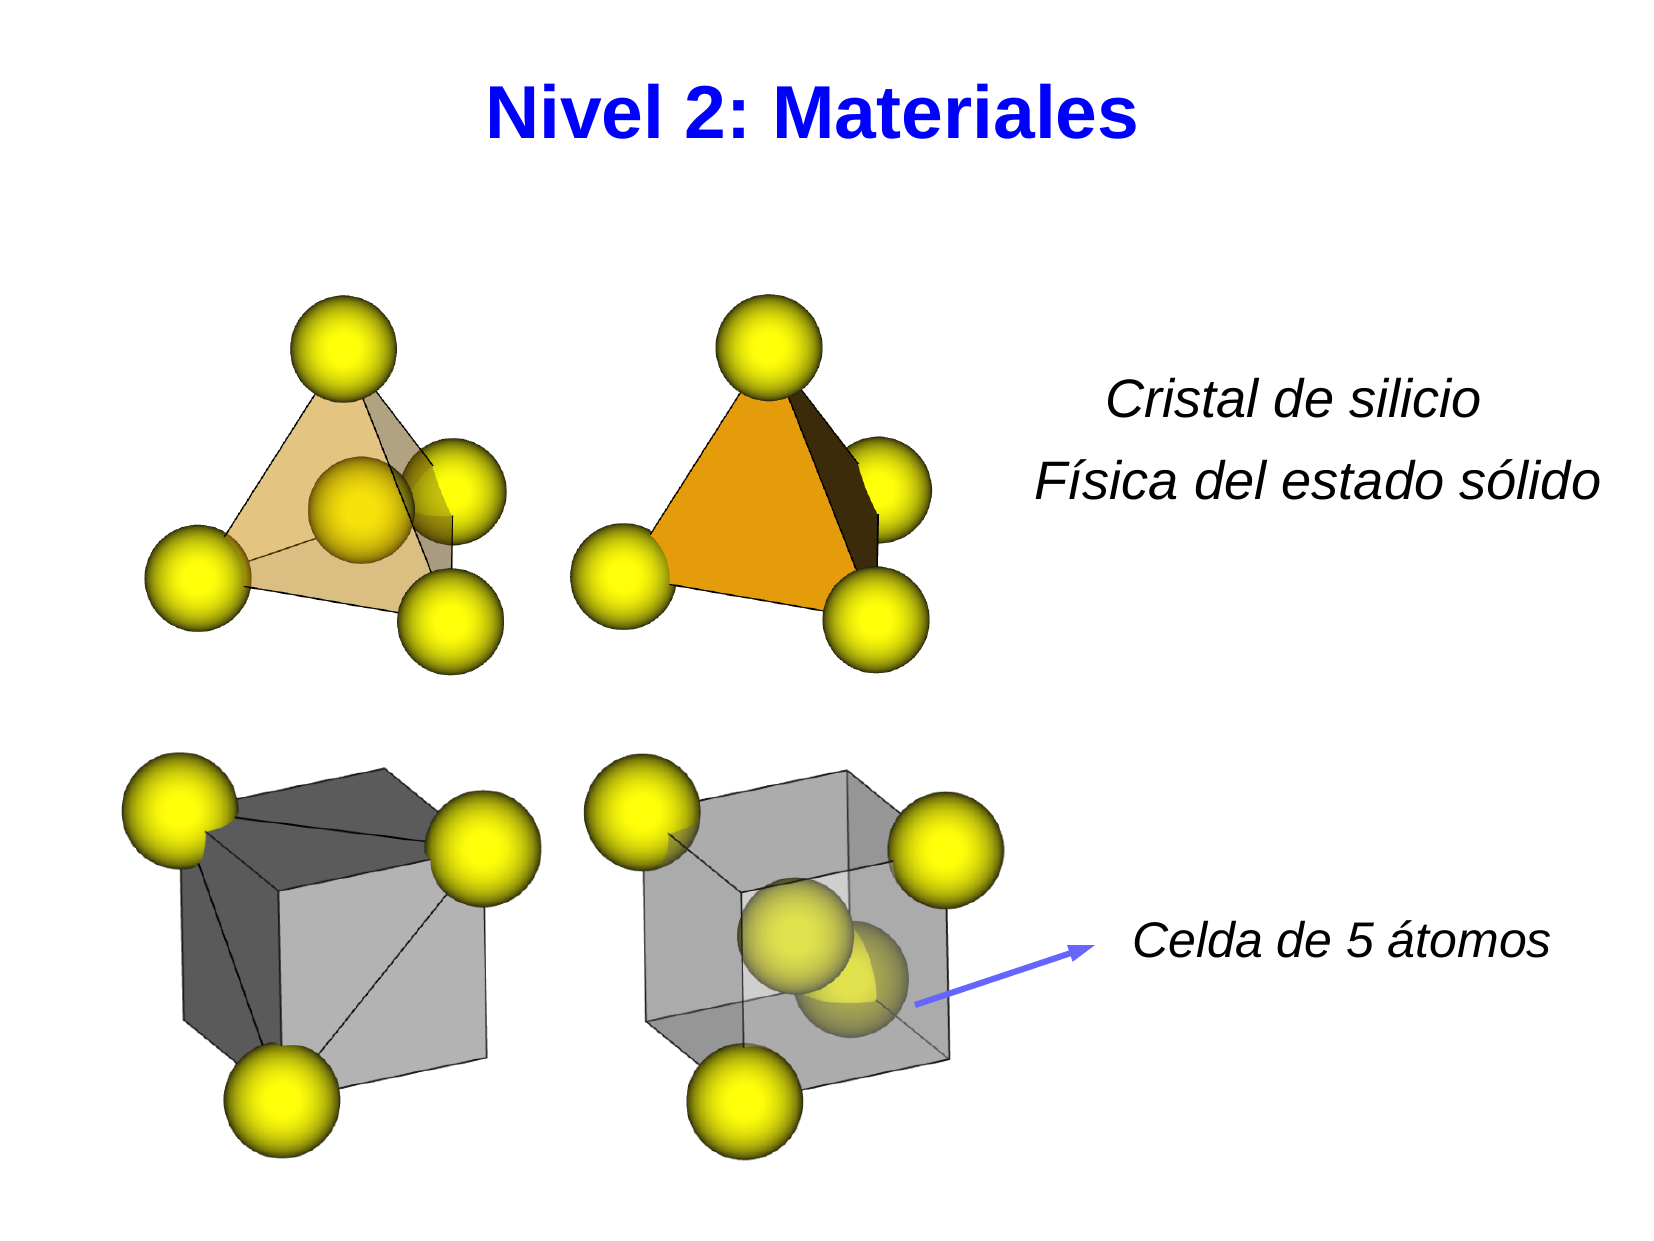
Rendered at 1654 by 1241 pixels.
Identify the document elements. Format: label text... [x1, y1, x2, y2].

text_box Física del estado sólido [1001, 420, 1636, 542]
text_box Nivel 2: Materiales [64, 59, 1561, 166]
text_box Cristal de silicio [1031, 363, 1557, 433]
picture [75, 268, 1036, 1189]
text_box Celda de 5 átomos [1125, 906, 1560, 976]
